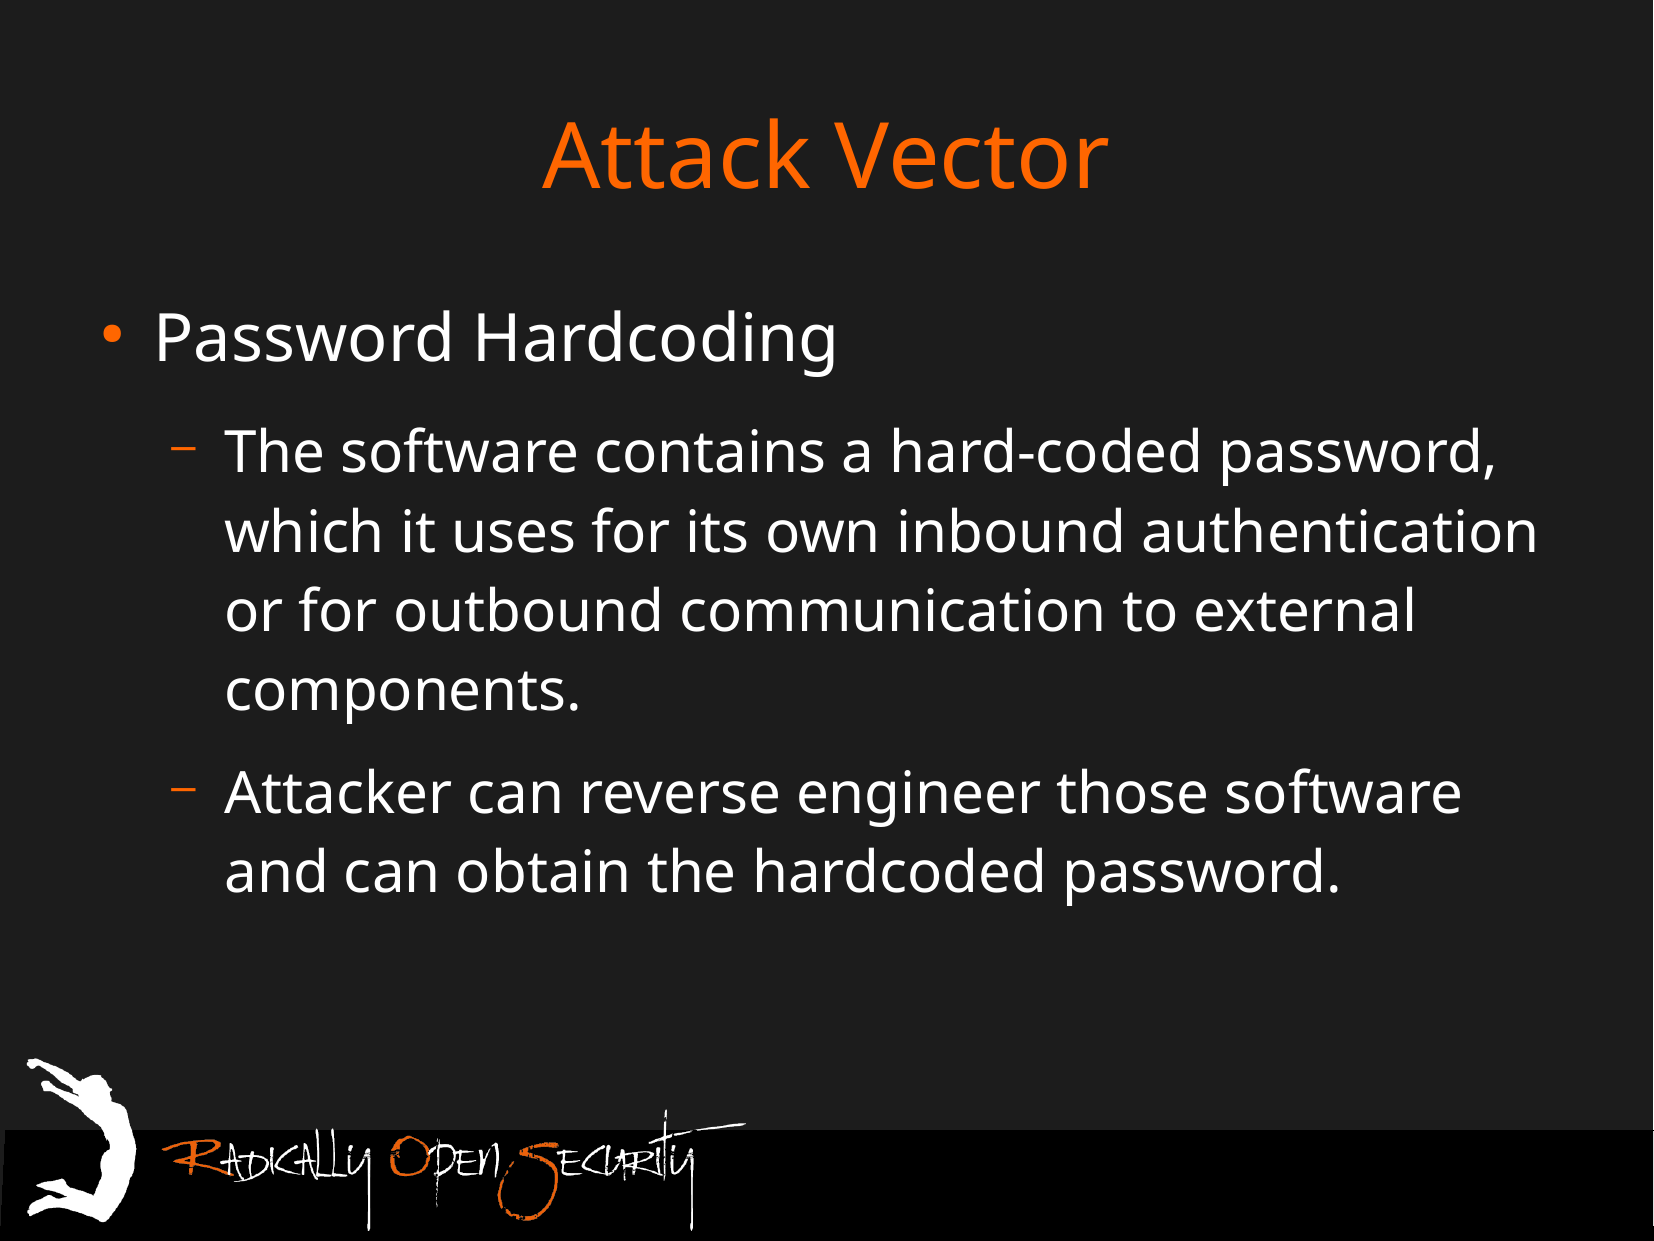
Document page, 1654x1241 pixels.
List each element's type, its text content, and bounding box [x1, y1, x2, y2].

list Password Hardcoding The software contains a hard-coded password, which it uses for its own inbound authentication or for outbound communication to external components. Attacker can reverse engineer those software and can obtain the hardcoded password. [82, 290, 1571, 1010]
title Attack Vector [82, 49, 1571, 257]
picture [0, 1022, 778, 1241]
